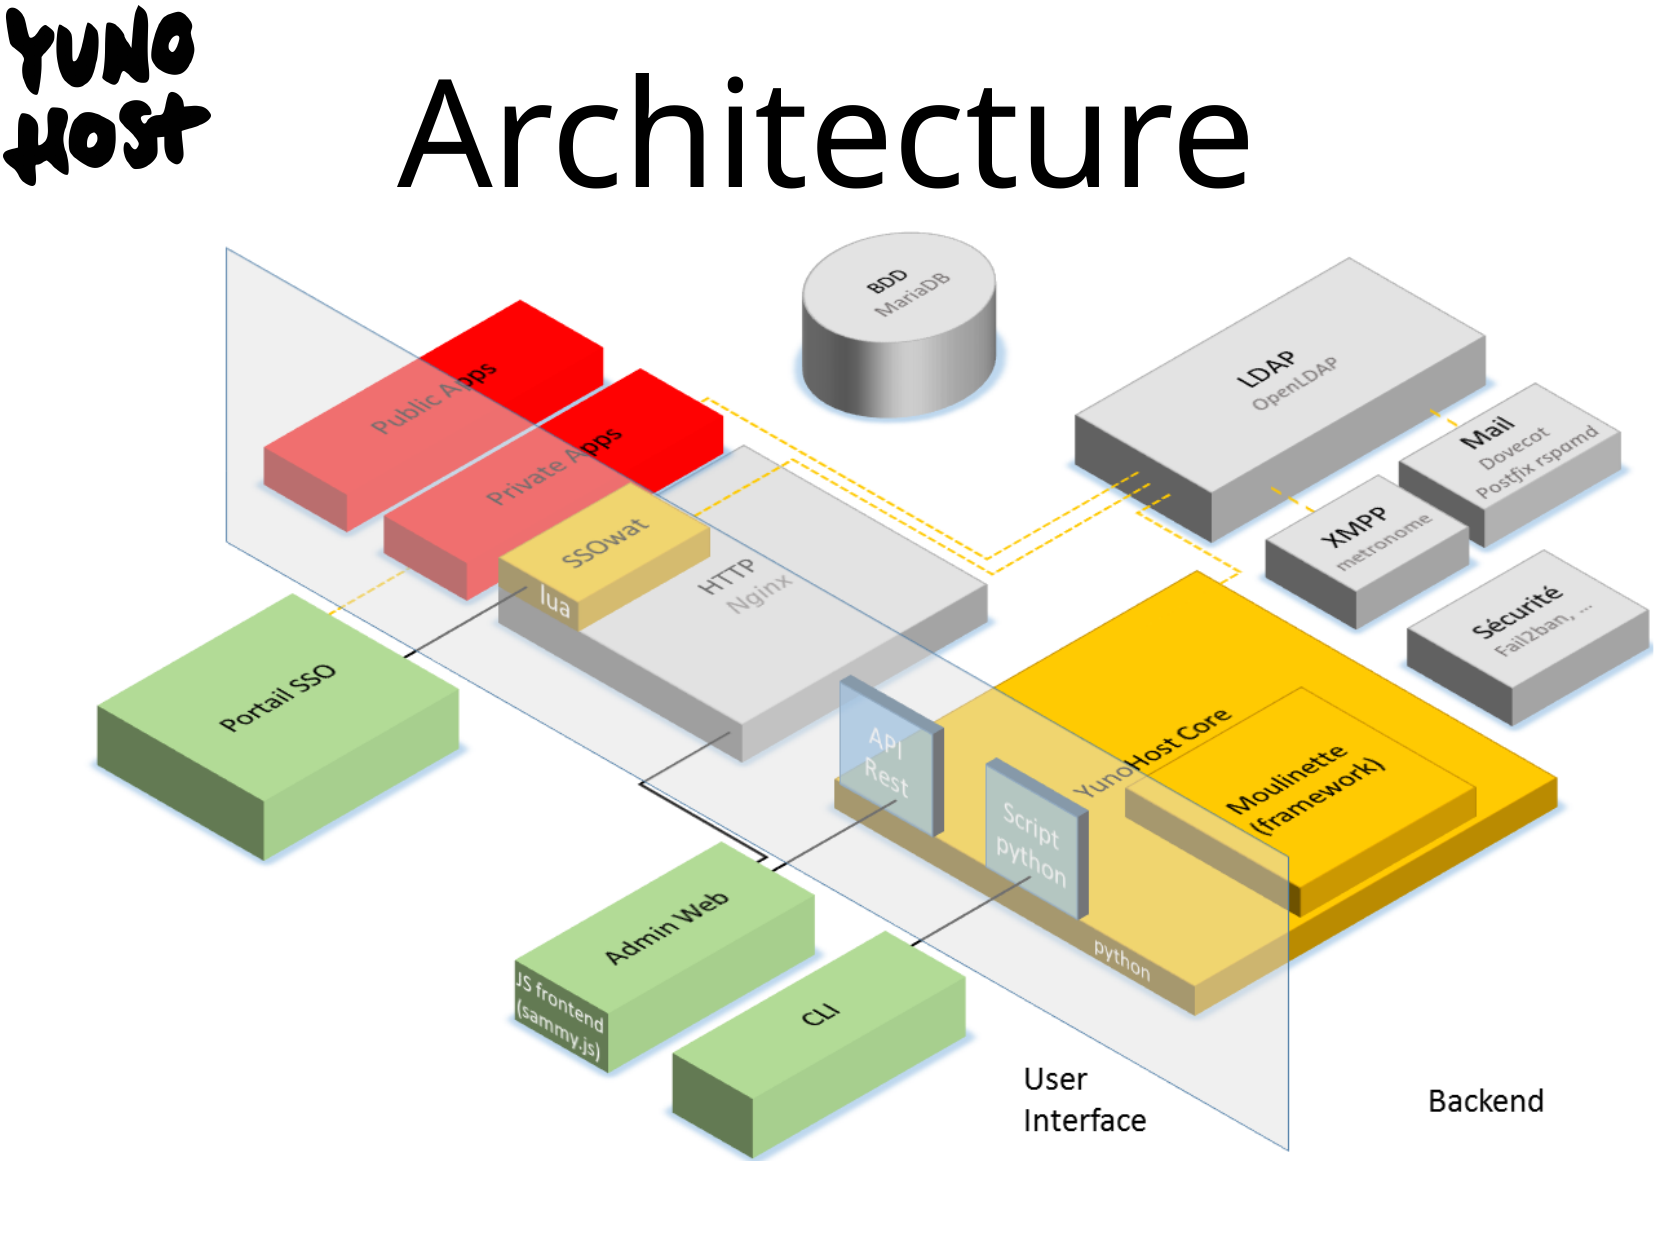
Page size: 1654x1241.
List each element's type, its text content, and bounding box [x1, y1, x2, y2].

picture [3, 5, 211, 186]
title Architecture [82, 25, 1571, 230]
picture [1, 230, 1654, 1161]
